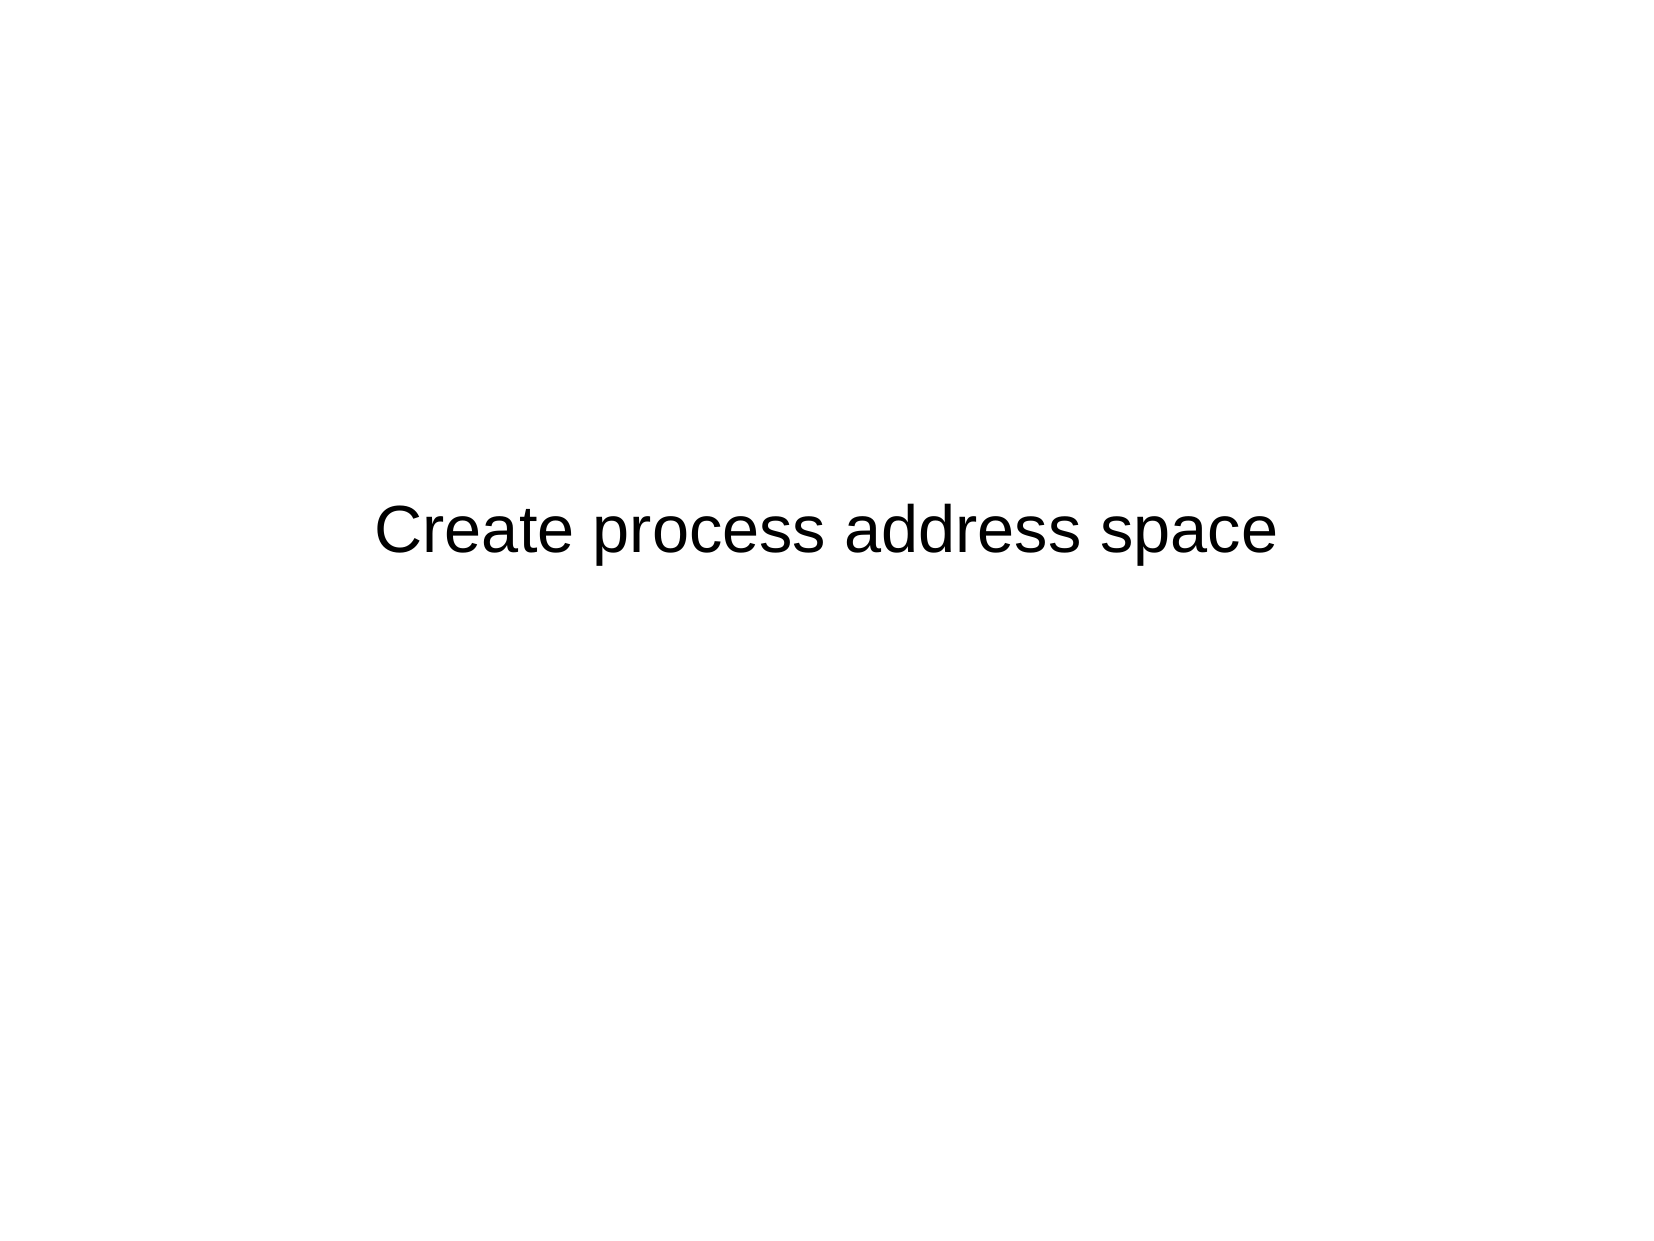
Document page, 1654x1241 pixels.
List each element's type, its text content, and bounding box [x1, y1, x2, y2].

subtitle Create process address space [82, 49, 1571, 1010]
